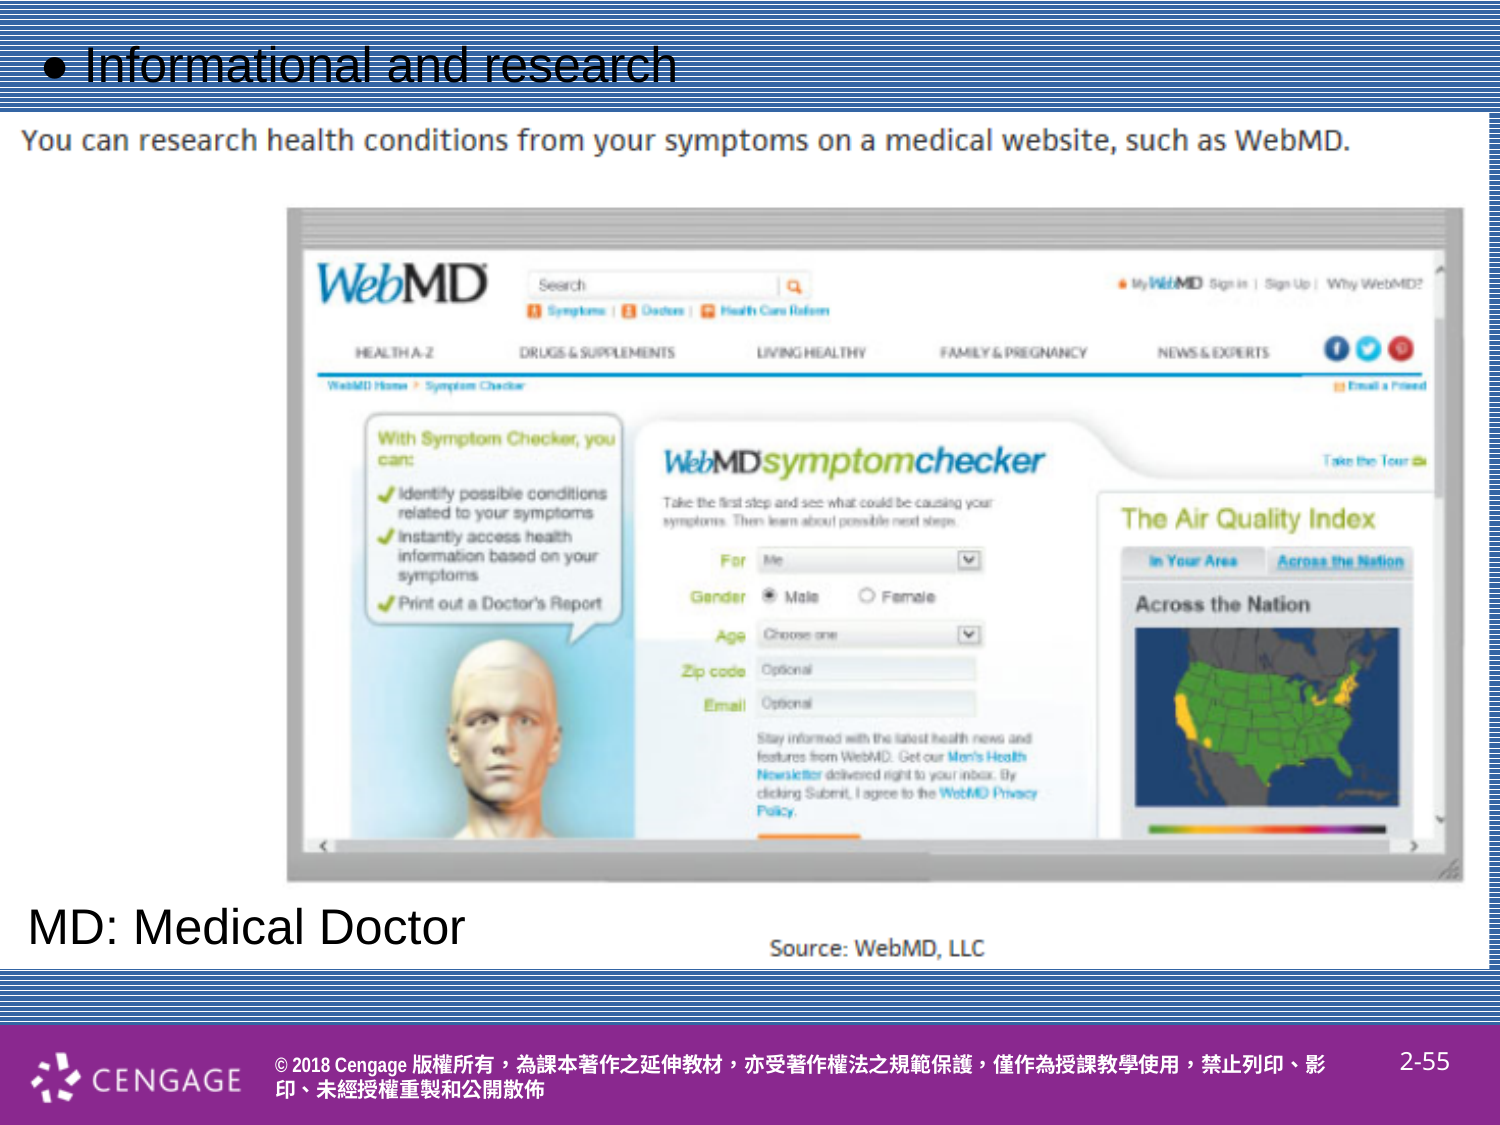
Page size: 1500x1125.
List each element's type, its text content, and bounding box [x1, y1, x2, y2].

text_box MD: Medical Doctor [12, 887, 482, 963]
text_box ● Informational and research [0, 24, 788, 100]
picture [0, 112, 1490, 969]
picture [21, 1043, 246, 1111]
